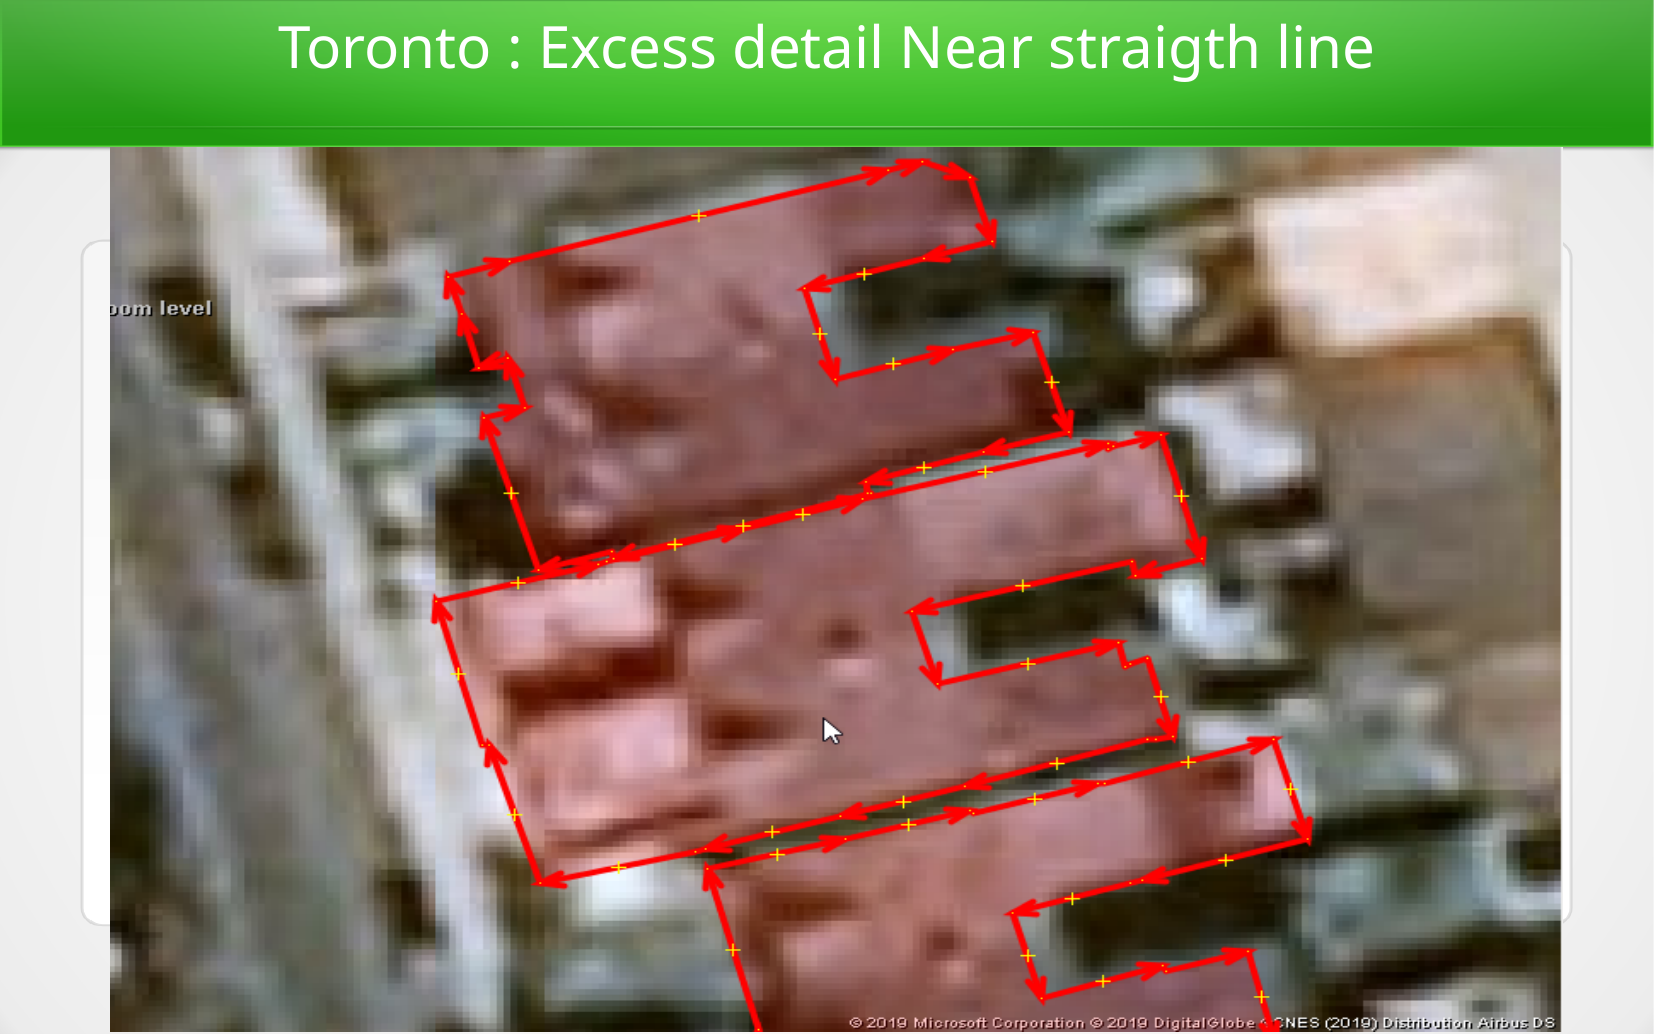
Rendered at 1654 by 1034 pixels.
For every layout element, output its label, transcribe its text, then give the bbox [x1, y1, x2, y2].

title Toronto : Excess detail Near straigth line [82, 17, 1571, 154]
picture [0, 0, 1654, 1034]
